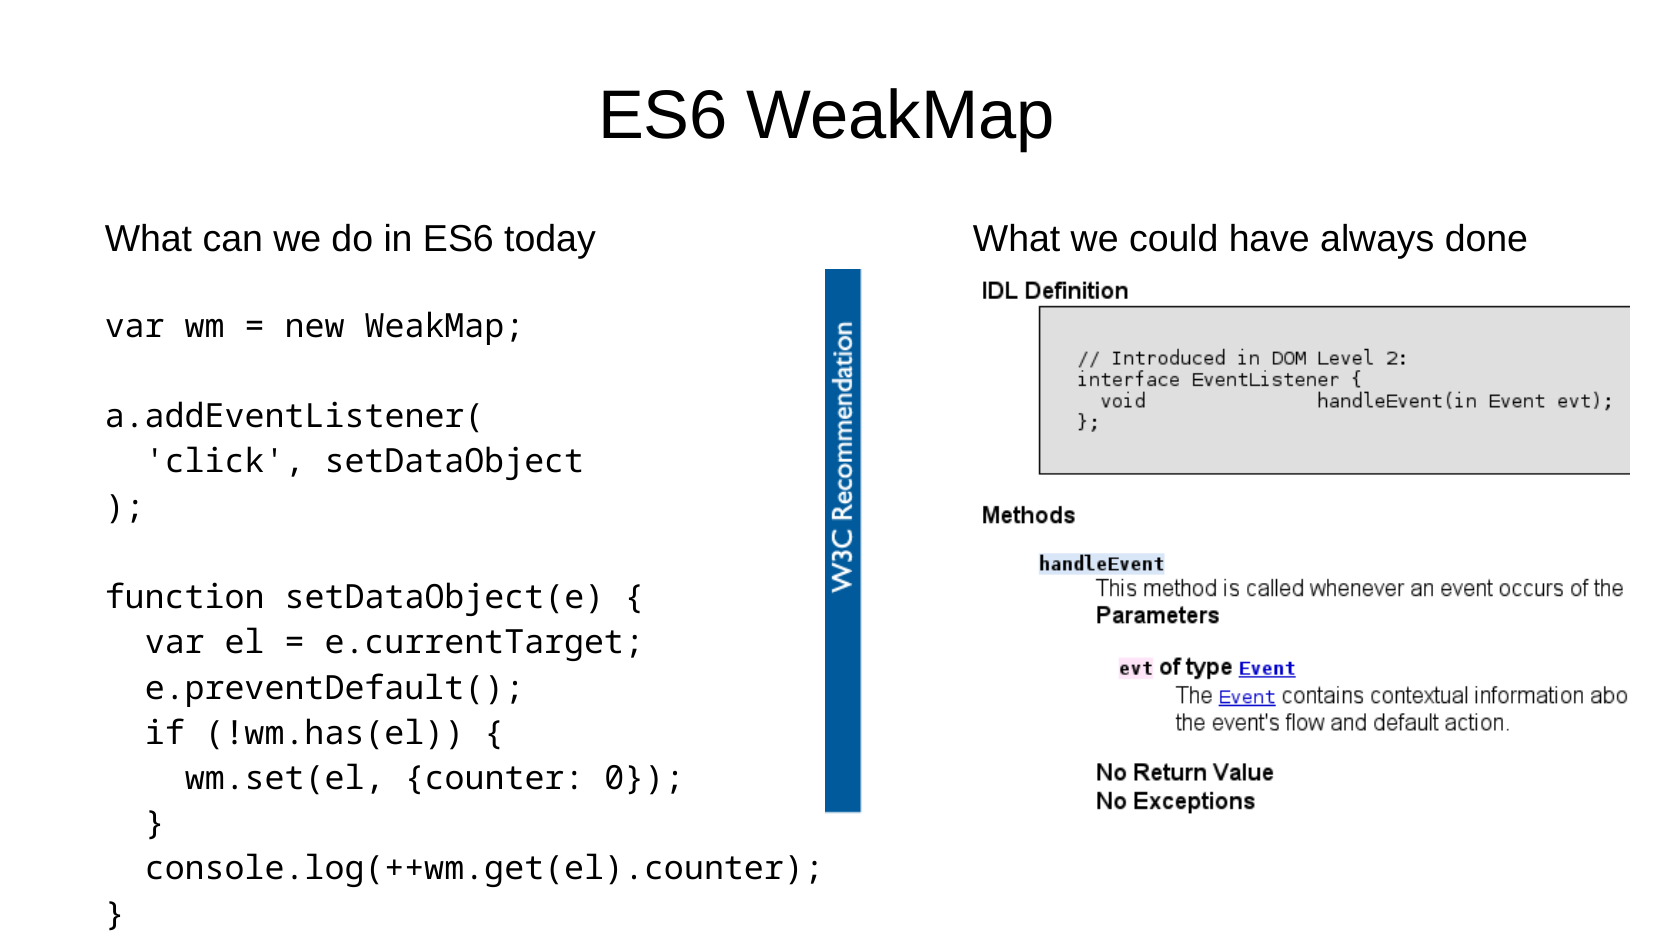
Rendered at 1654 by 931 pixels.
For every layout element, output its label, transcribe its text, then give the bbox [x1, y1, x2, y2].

text_box What we could have always done [958, 210, 1544, 267]
picture [825, 269, 1630, 826]
title ES6 WeakMap [82, 37, 1571, 193]
text_box var wm = new WeakMap; a.addEventListener( 'click', setDataObject ); function setDataObject(e) { var el = e.currentTarget; e.preventDefault(); if (!wm.has(el)) { wm.set(el, {counter: 0}); } console.log(++wm.get(el).counter); } [90, 294, 840, 870]
text_box What can we do in ES6 today [90, 210, 611, 267]
